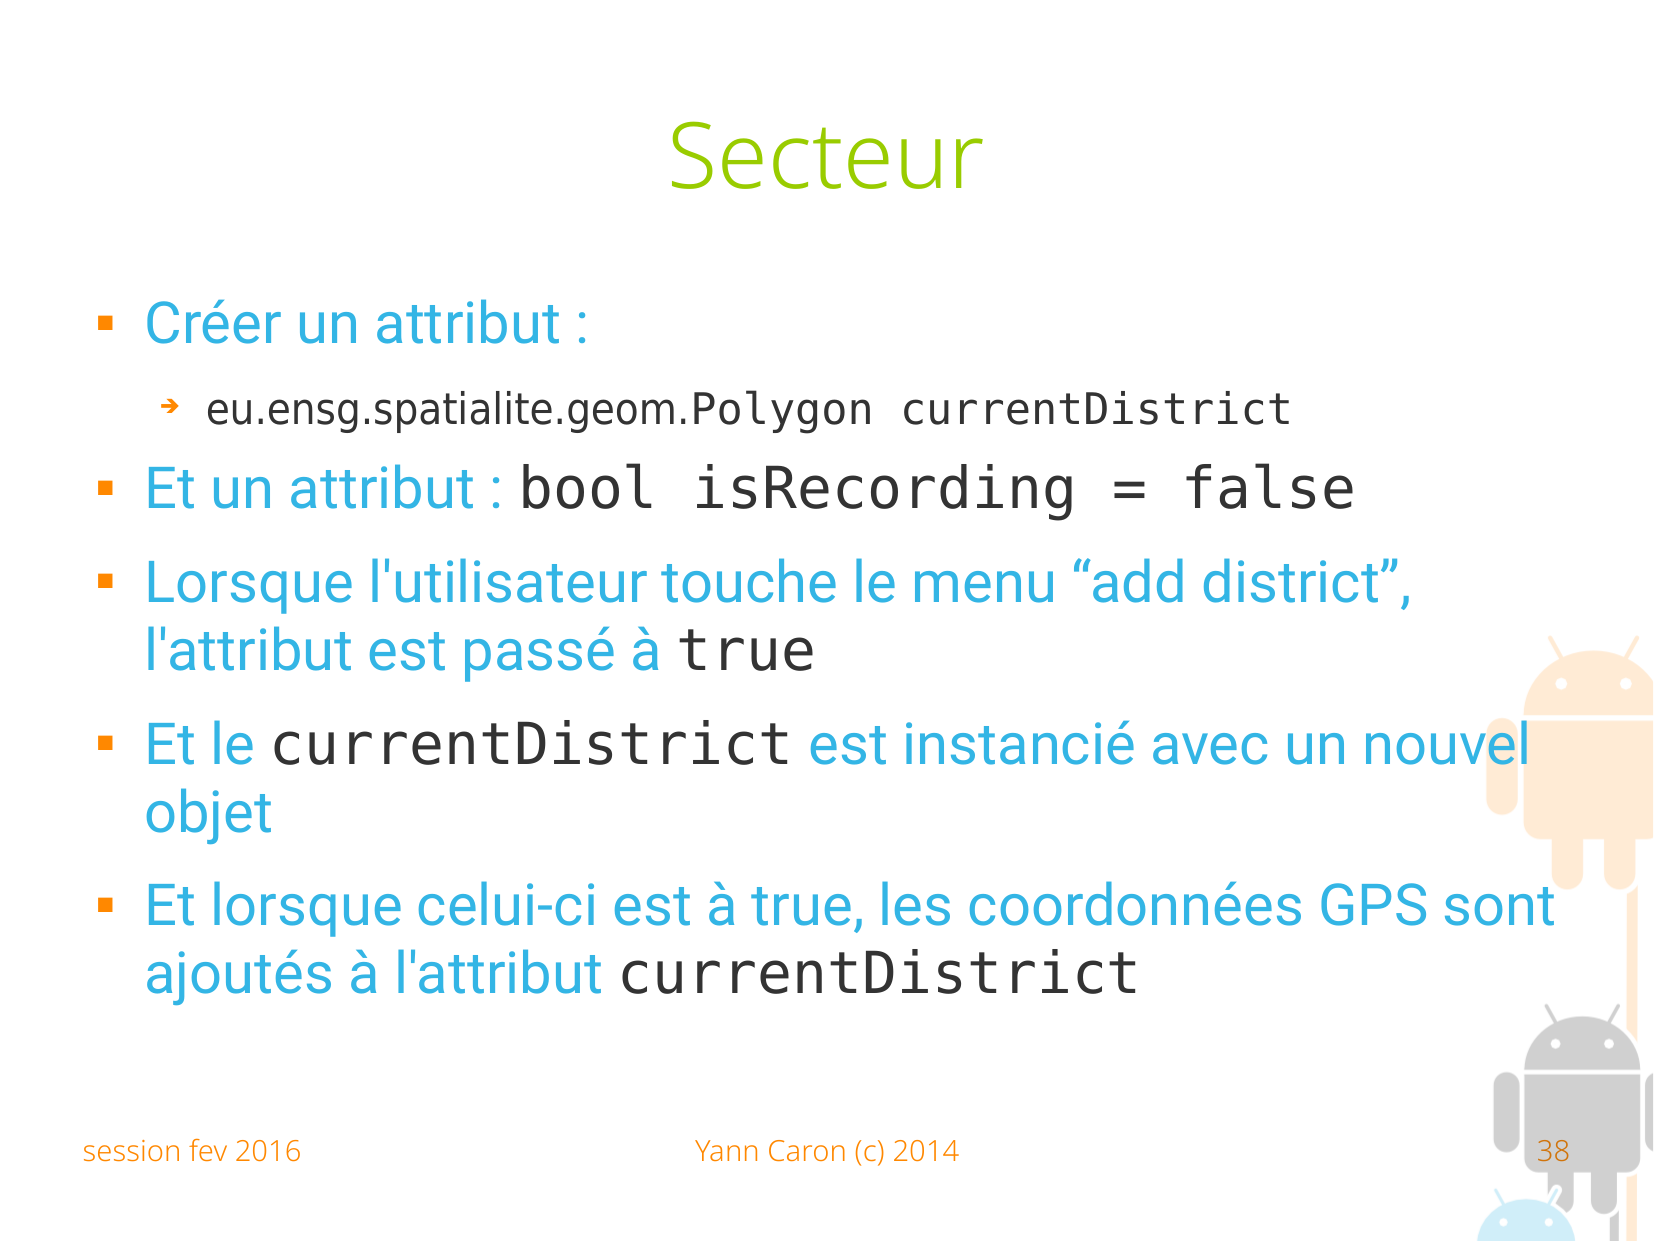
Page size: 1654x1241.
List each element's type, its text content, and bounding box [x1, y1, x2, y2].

title Secteur [82, 49, 1571, 257]
list Créer un attribut : eu.ensg.spatialite.geom.Polygon currentDistrict Et un attribut : bool isRecording = false Lorsque l'utilisateur touche le menu “add district”, l'attribut est passé à true Et le currentDistrict est instancié avec un nouvel objet Et lorsque celui-ci est à true, les coordonnées GPS sont ajoutés à l'attribut currentDistrict [82, 290, 1571, 1010]
picture [240, 423, 1654, 1241]
